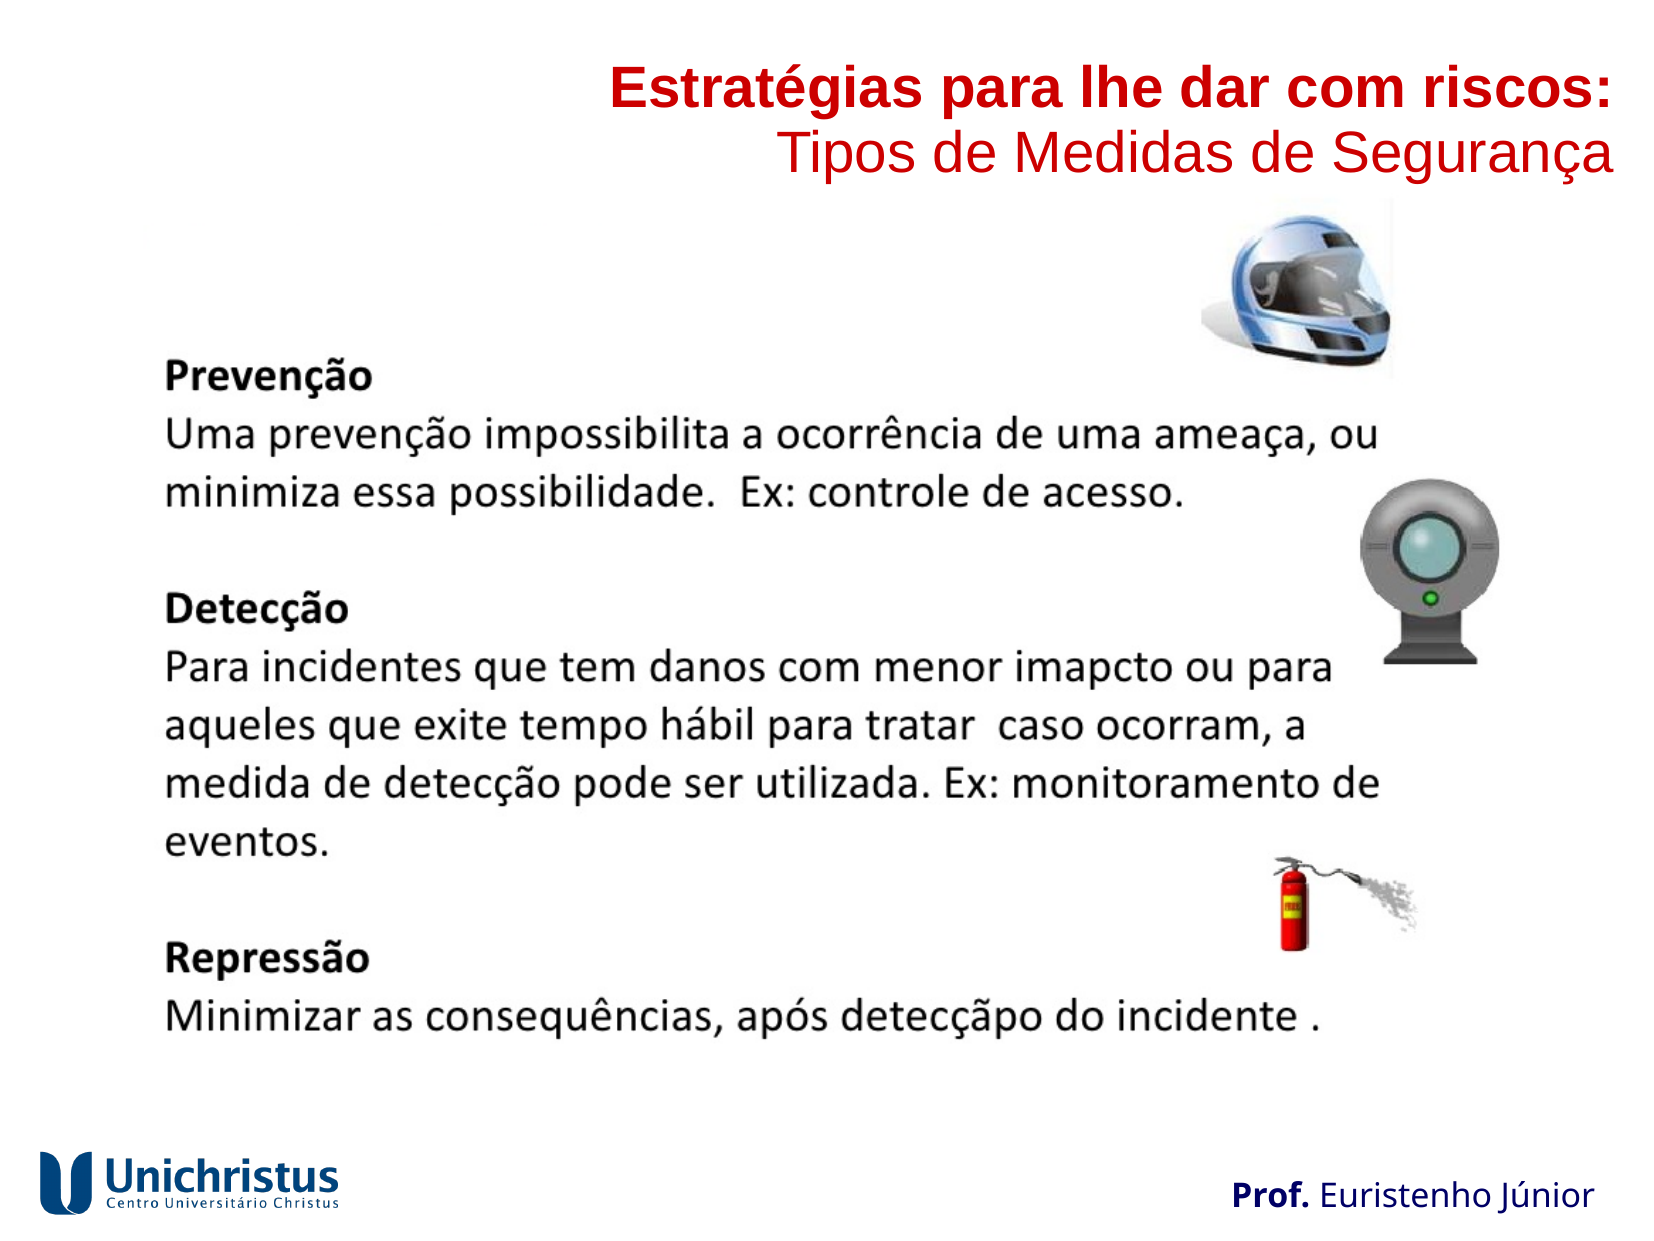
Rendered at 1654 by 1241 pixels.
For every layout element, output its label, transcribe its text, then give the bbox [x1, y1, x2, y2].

picture [141, 193, 1522, 1052]
picture [35, 1148, 343, 1217]
text_box Estratégias para lhe dar com riscos: Tipos de Medidas de Segurança [594, 47, 1630, 193]
text_box Prof. Euristenho Júnior [1216, 1163, 1654, 1224]
